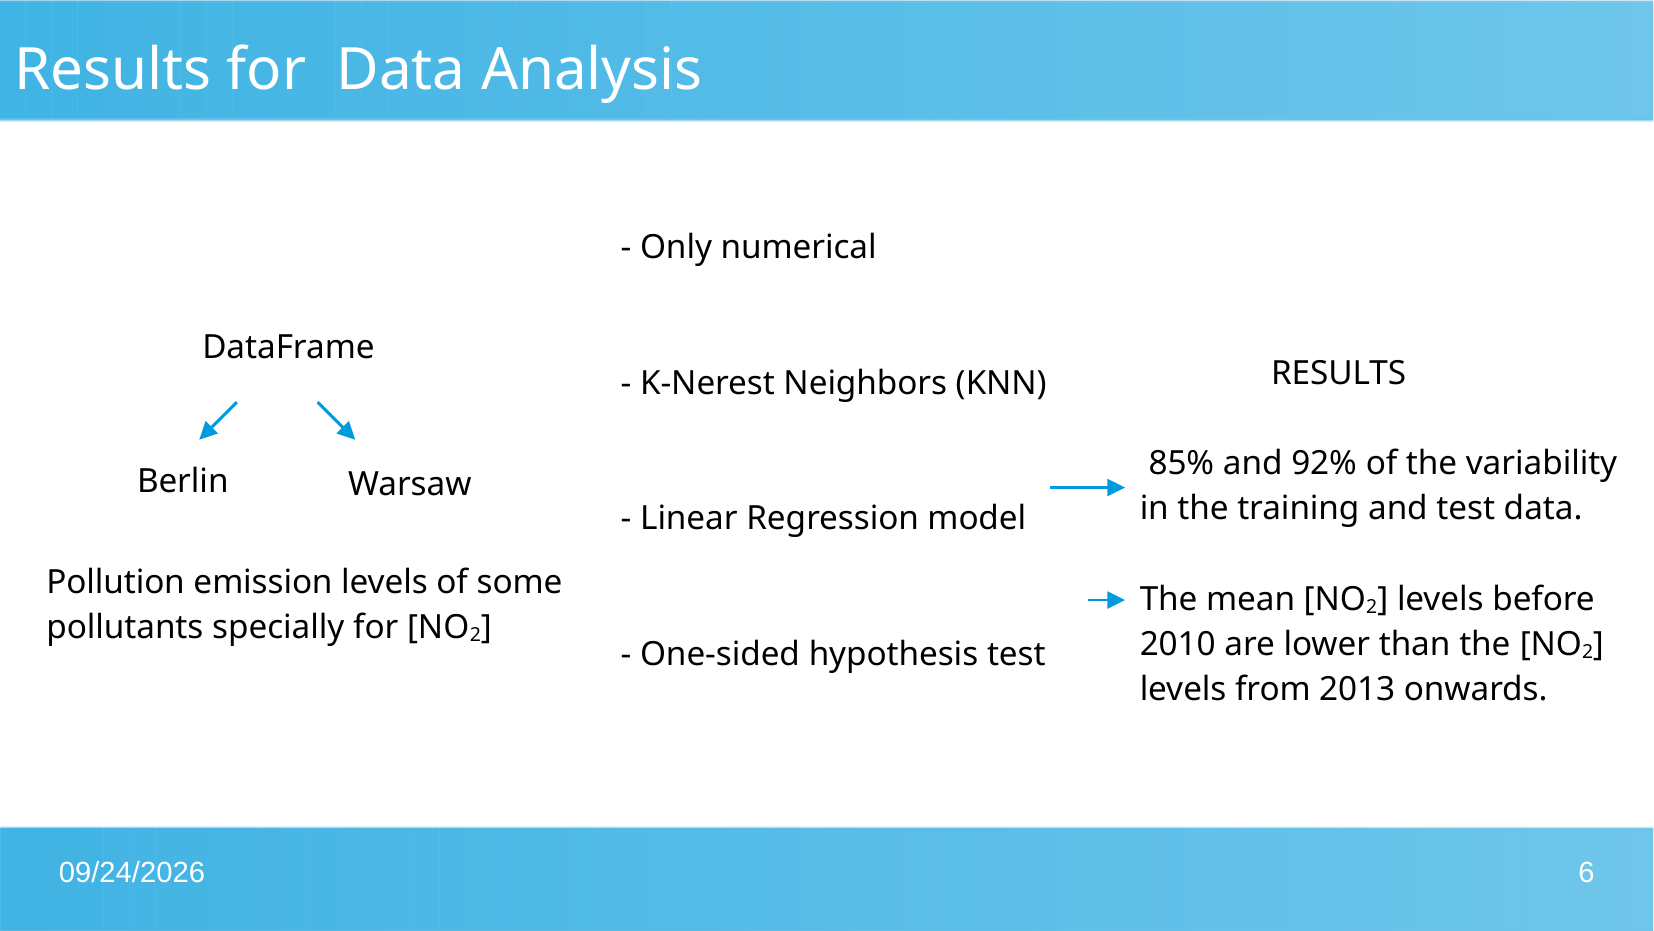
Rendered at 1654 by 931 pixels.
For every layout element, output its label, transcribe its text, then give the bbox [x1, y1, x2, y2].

text_box - Only numerical - K-Nerest Neighbors (KNN) - Linear Regression model - One-sided hypothesis test [605, 215, 1276, 676]
text_box Berlin [122, 449, 334, 497]
text_box RESULTS 85% and 92% of the variability in the training and test data. The mean [NO2] levels before 2010 are lower than the [NO2] levels from 2013 onwards. [1125, 341, 1651, 604]
text_box DataFrame [187, 315, 399, 363]
text_box Pollution emission levels of some pollutants specially for [NO2] [31, 550, 632, 626]
text_box Results for Data Analysis [0, 20, 826, 113]
text_box Warsaw [333, 452, 545, 500]
